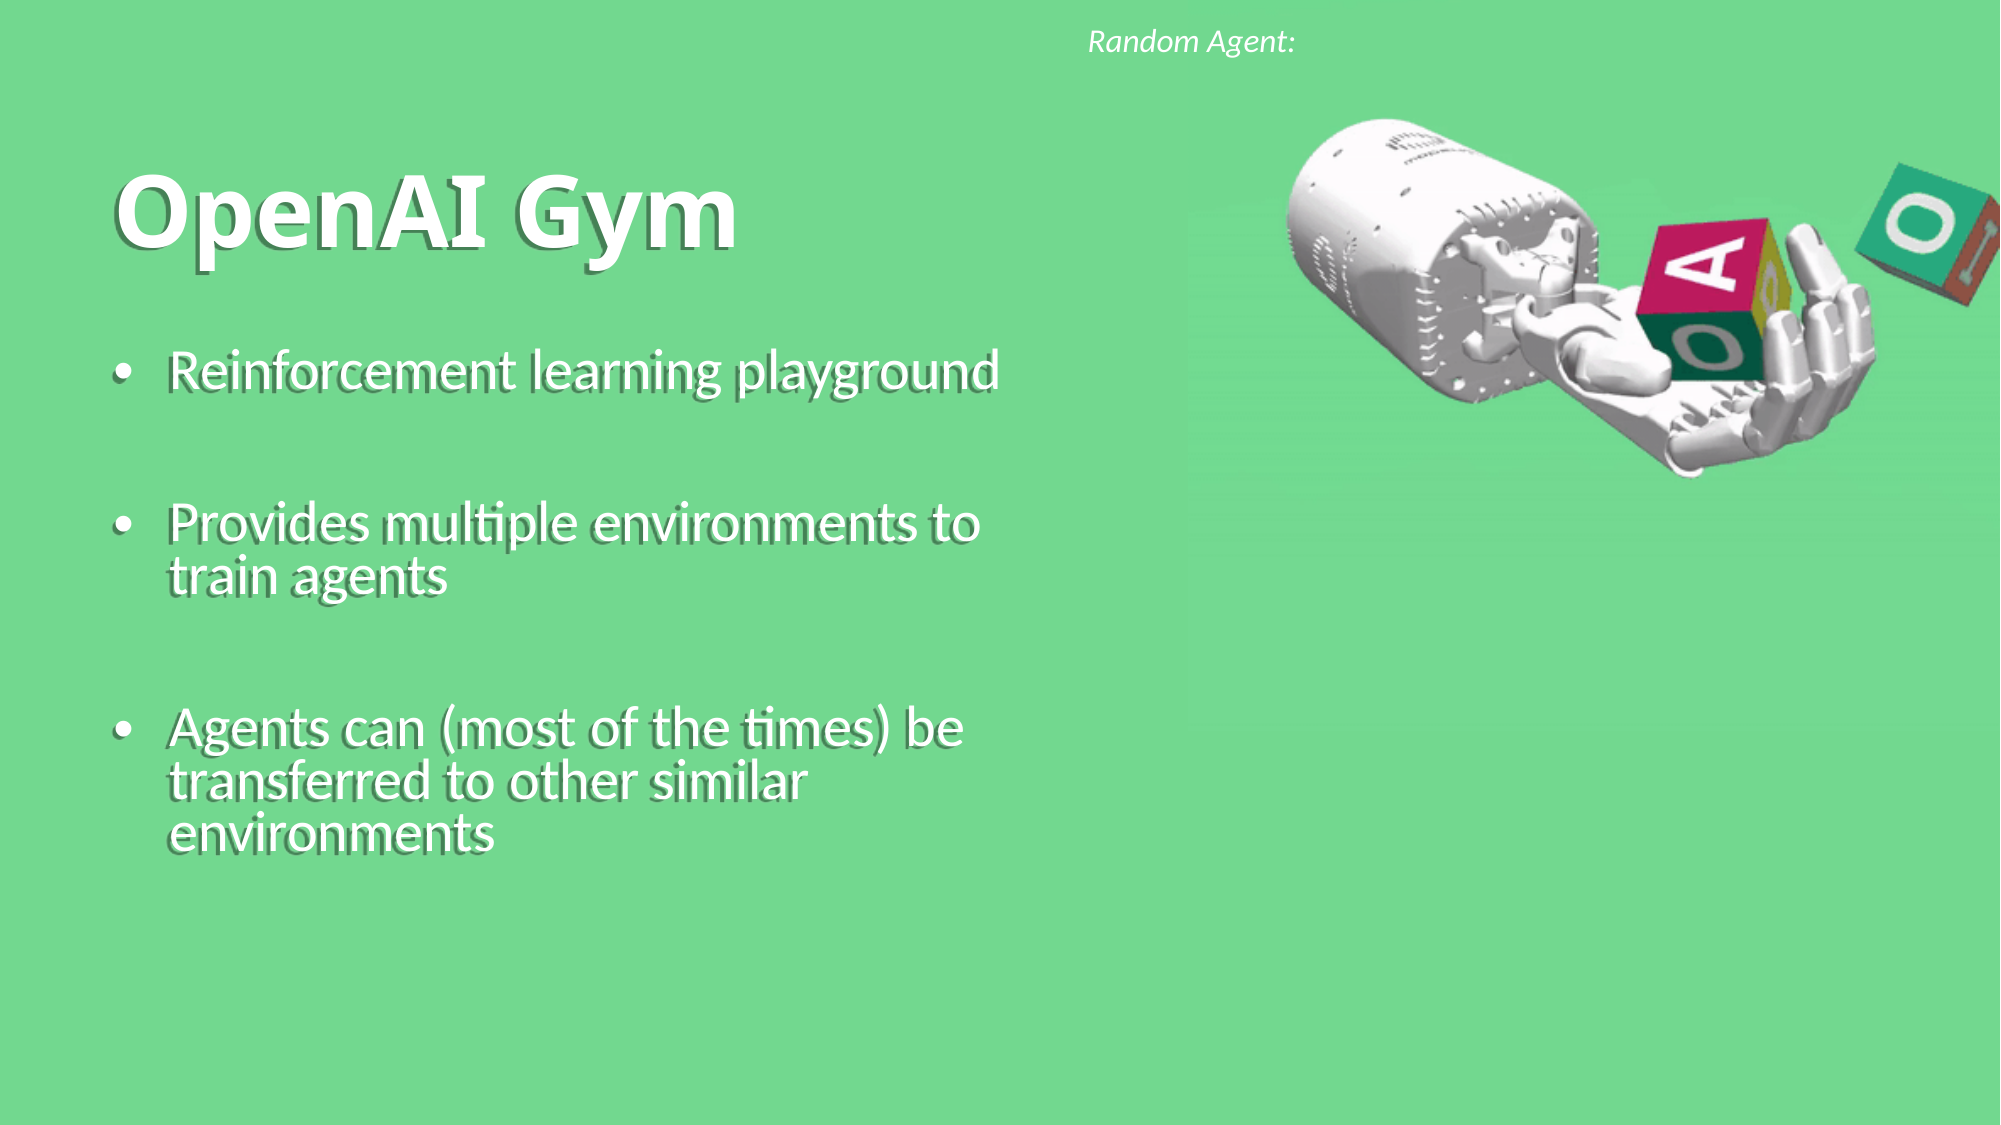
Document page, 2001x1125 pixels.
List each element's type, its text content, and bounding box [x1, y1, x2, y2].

text_box OpenAI Gym [98, 142, 1254, 280]
text_box Random Agent: [1072, 21, 1975, 75]
picture [1188, 0, 2000, 731]
text_box Reinforcement learning playground Provides multiple environments to train agents Agents can (most of the times) be transferred to other similar environments [98, 339, 1105, 983]
